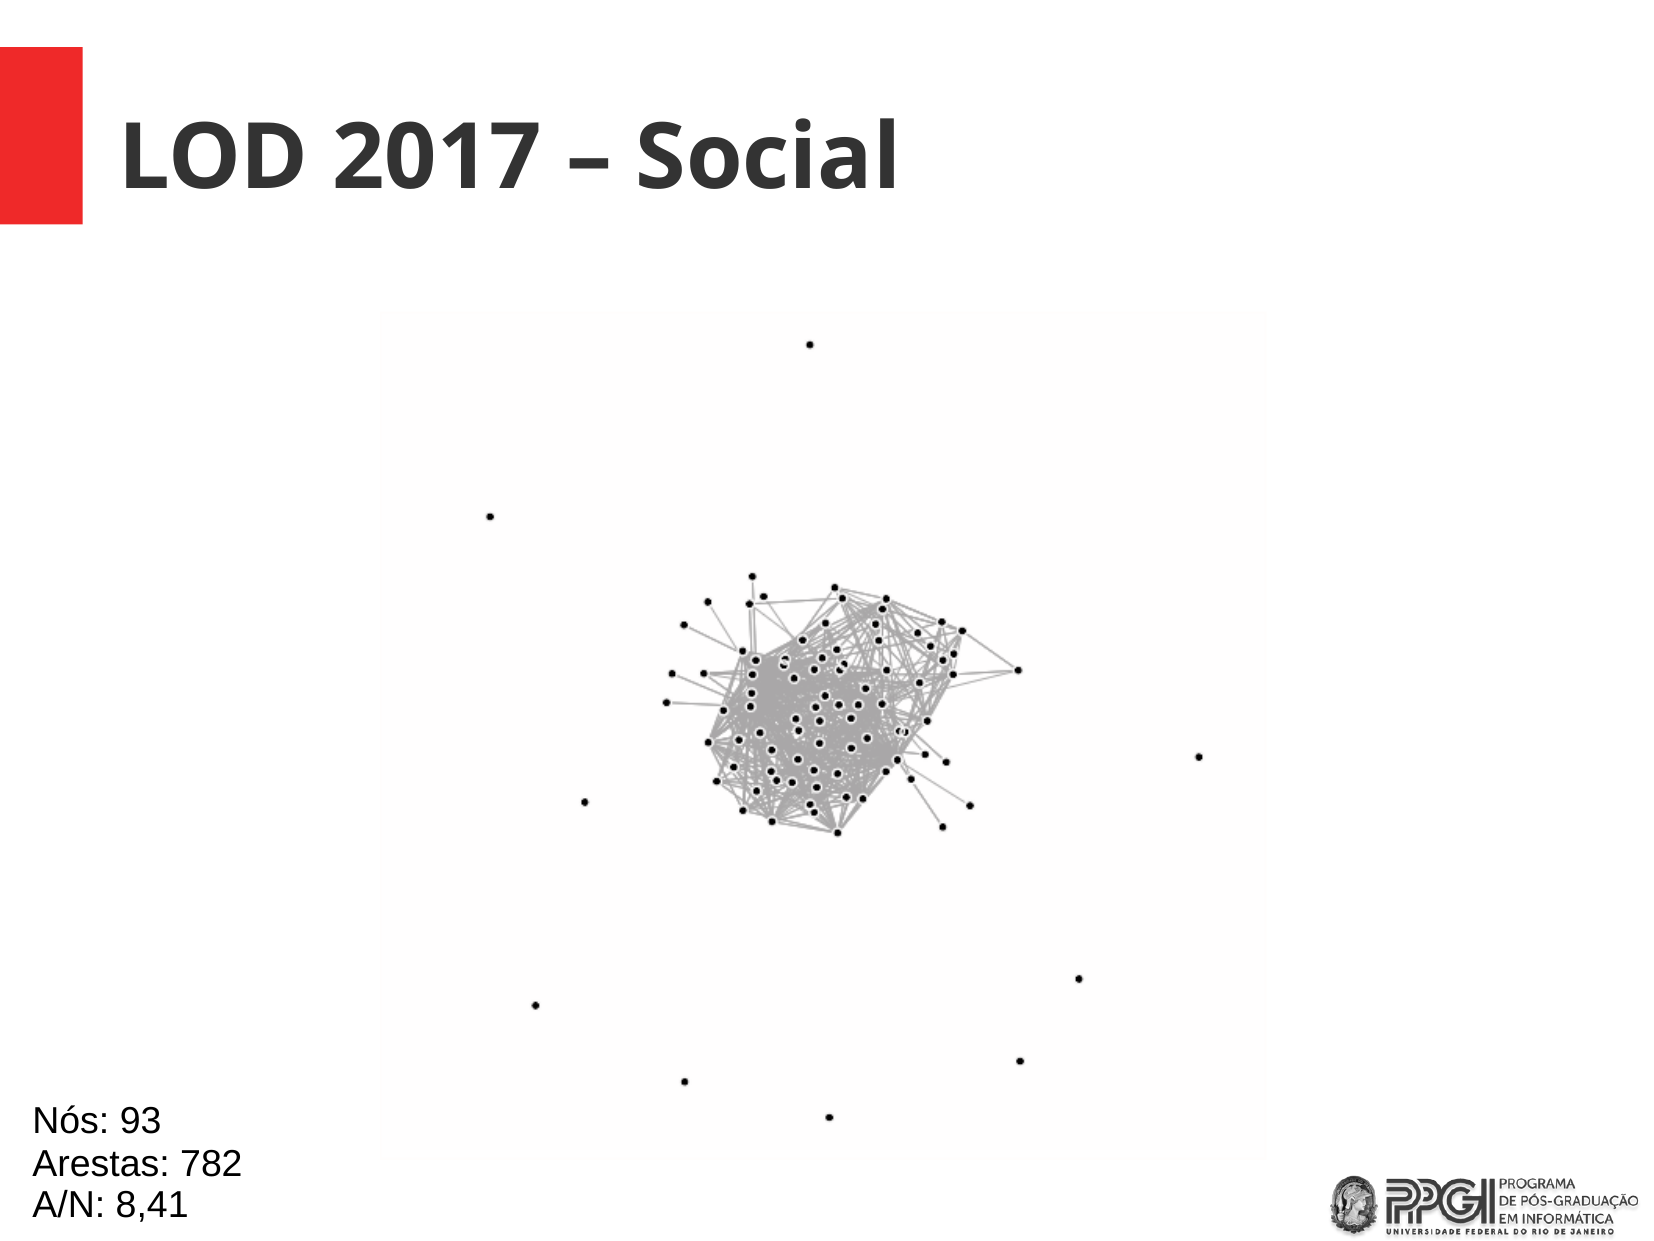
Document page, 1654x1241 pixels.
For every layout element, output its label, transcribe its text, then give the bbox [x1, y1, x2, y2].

picture [380, 309, 1273, 1160]
title LOD 2017 – Social [118, 49, 1571, 257]
text_box Nós: 93 Arestas: 782 A/N: 8,41 [17, 1092, 258, 1232]
